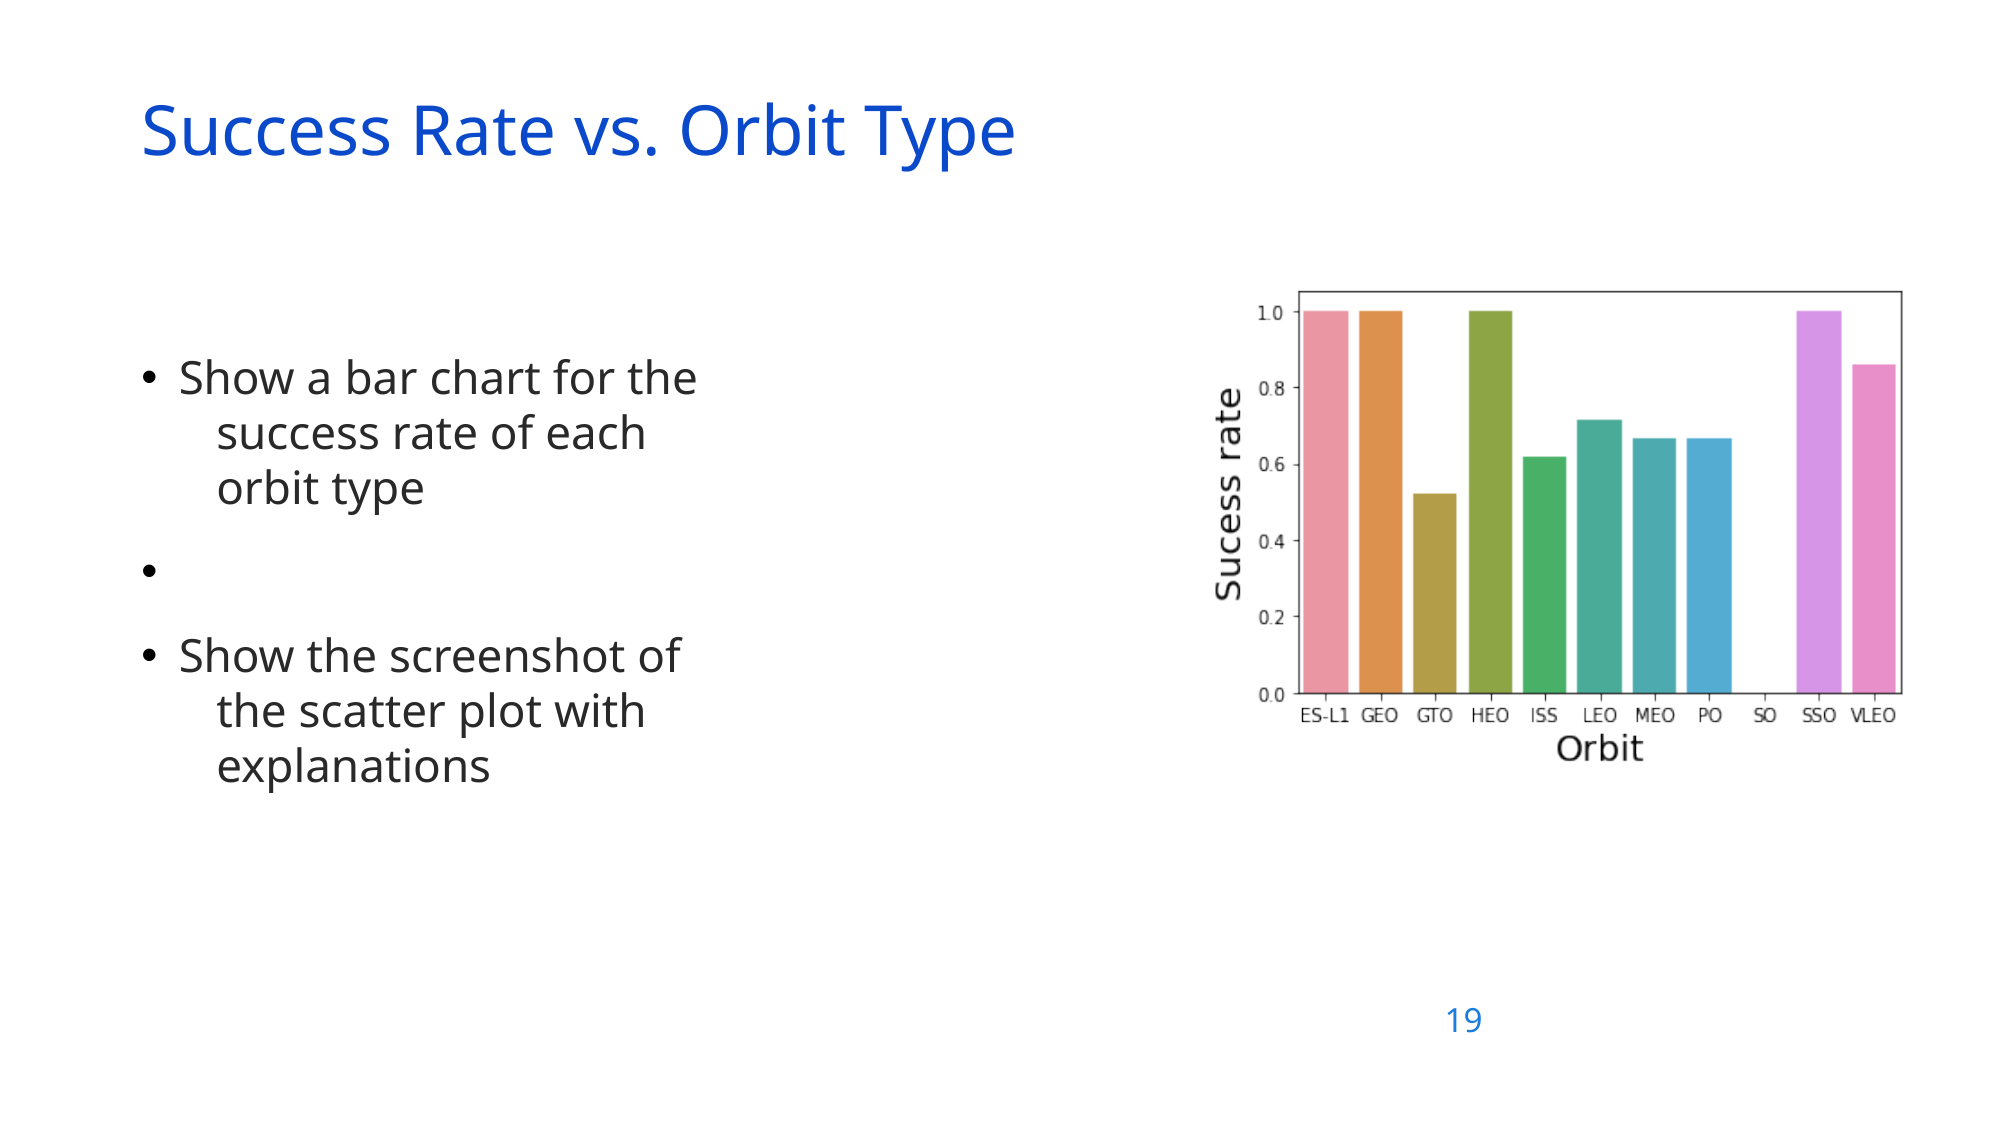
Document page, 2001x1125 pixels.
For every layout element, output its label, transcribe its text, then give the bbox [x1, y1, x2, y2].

list Show a bar chart for the success rate of each orbit type Show the screenshot of the scatter plot with explanations [126, 341, 772, 967]
picture [1203, 280, 1914, 780]
text_box Success Rate vs. Orbit Type [126, 88, 1852, 179]
slide_number 20 [1429, 988, 1880, 1055]
